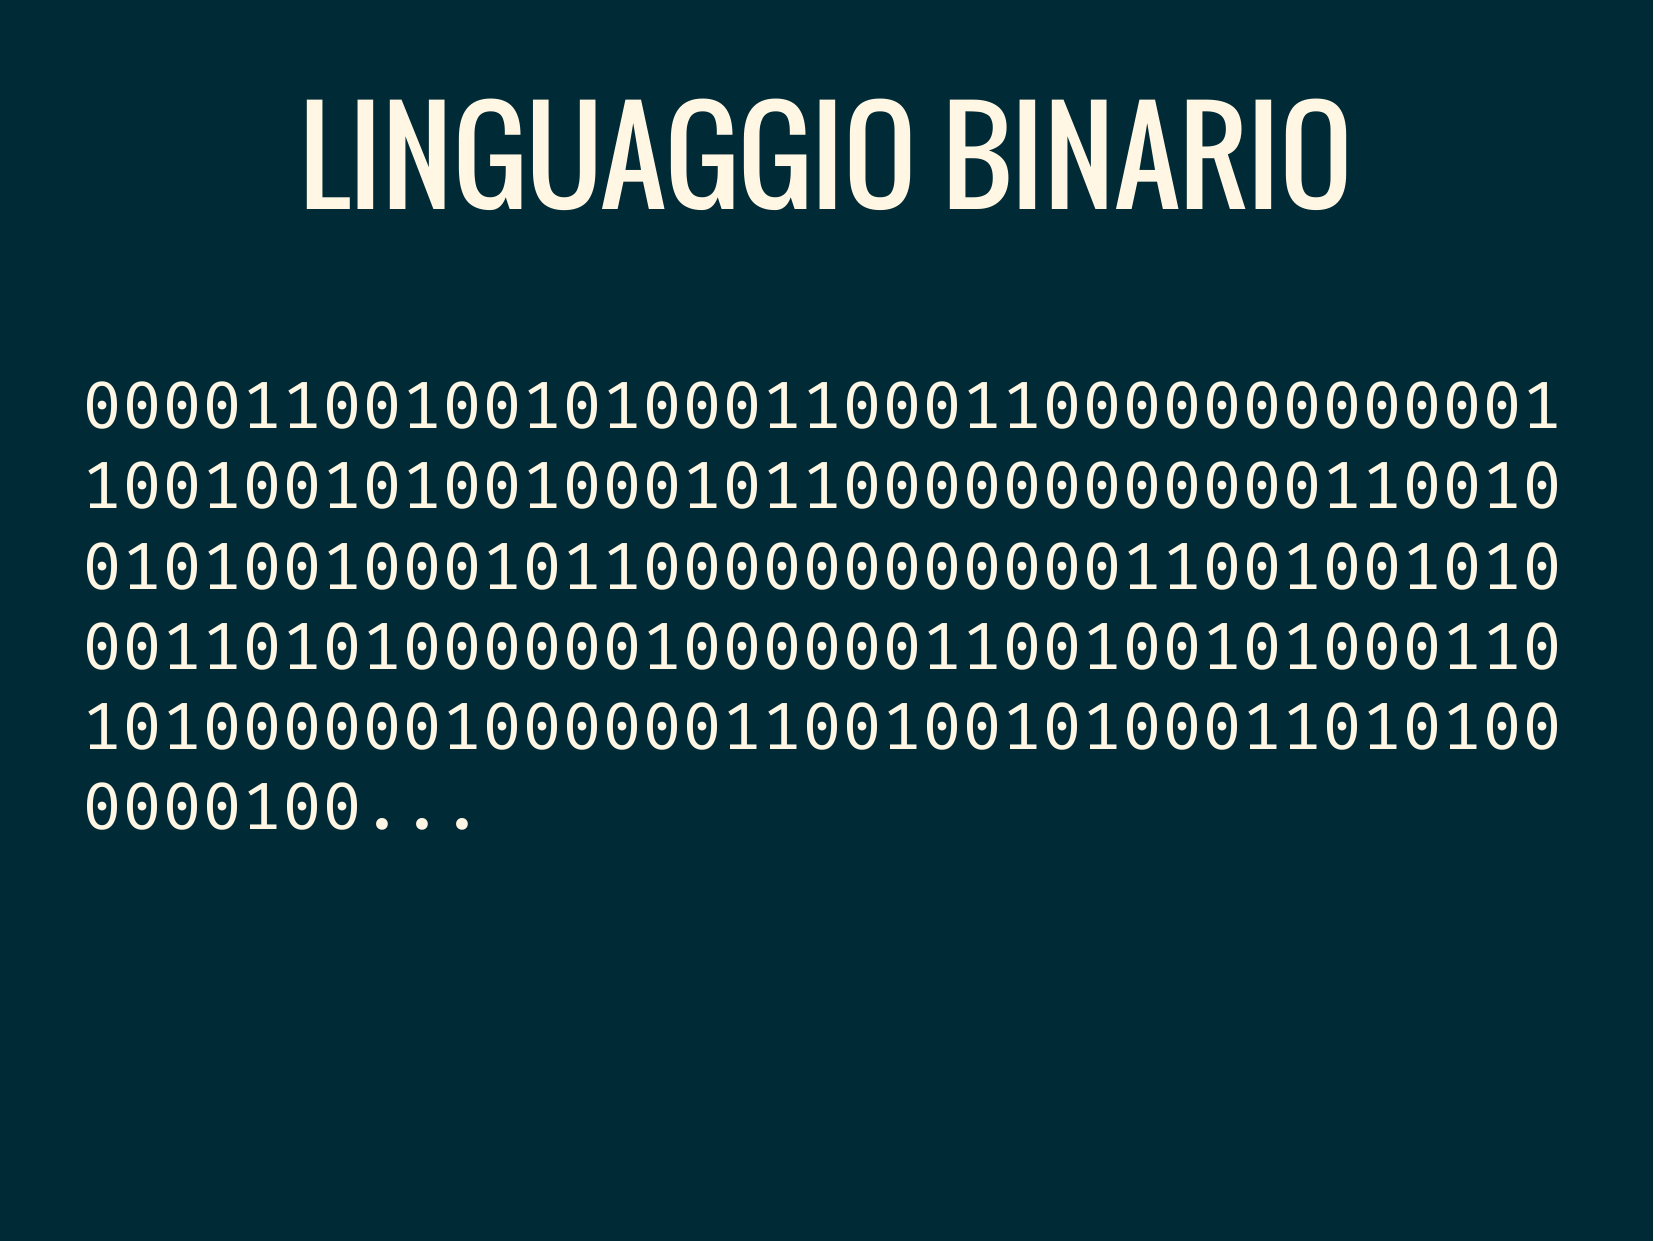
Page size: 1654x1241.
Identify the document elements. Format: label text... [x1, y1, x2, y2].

title Linguaggio binario [82, 49, 1571, 257]
text_box 000011001001010001100011000000000000110010010100100010110000000000001100100101001000101100000000000011001001010001101010000001000000110010010100011010100000010000001100100101000110101000000100... [82, 366, 1571, 1241]
